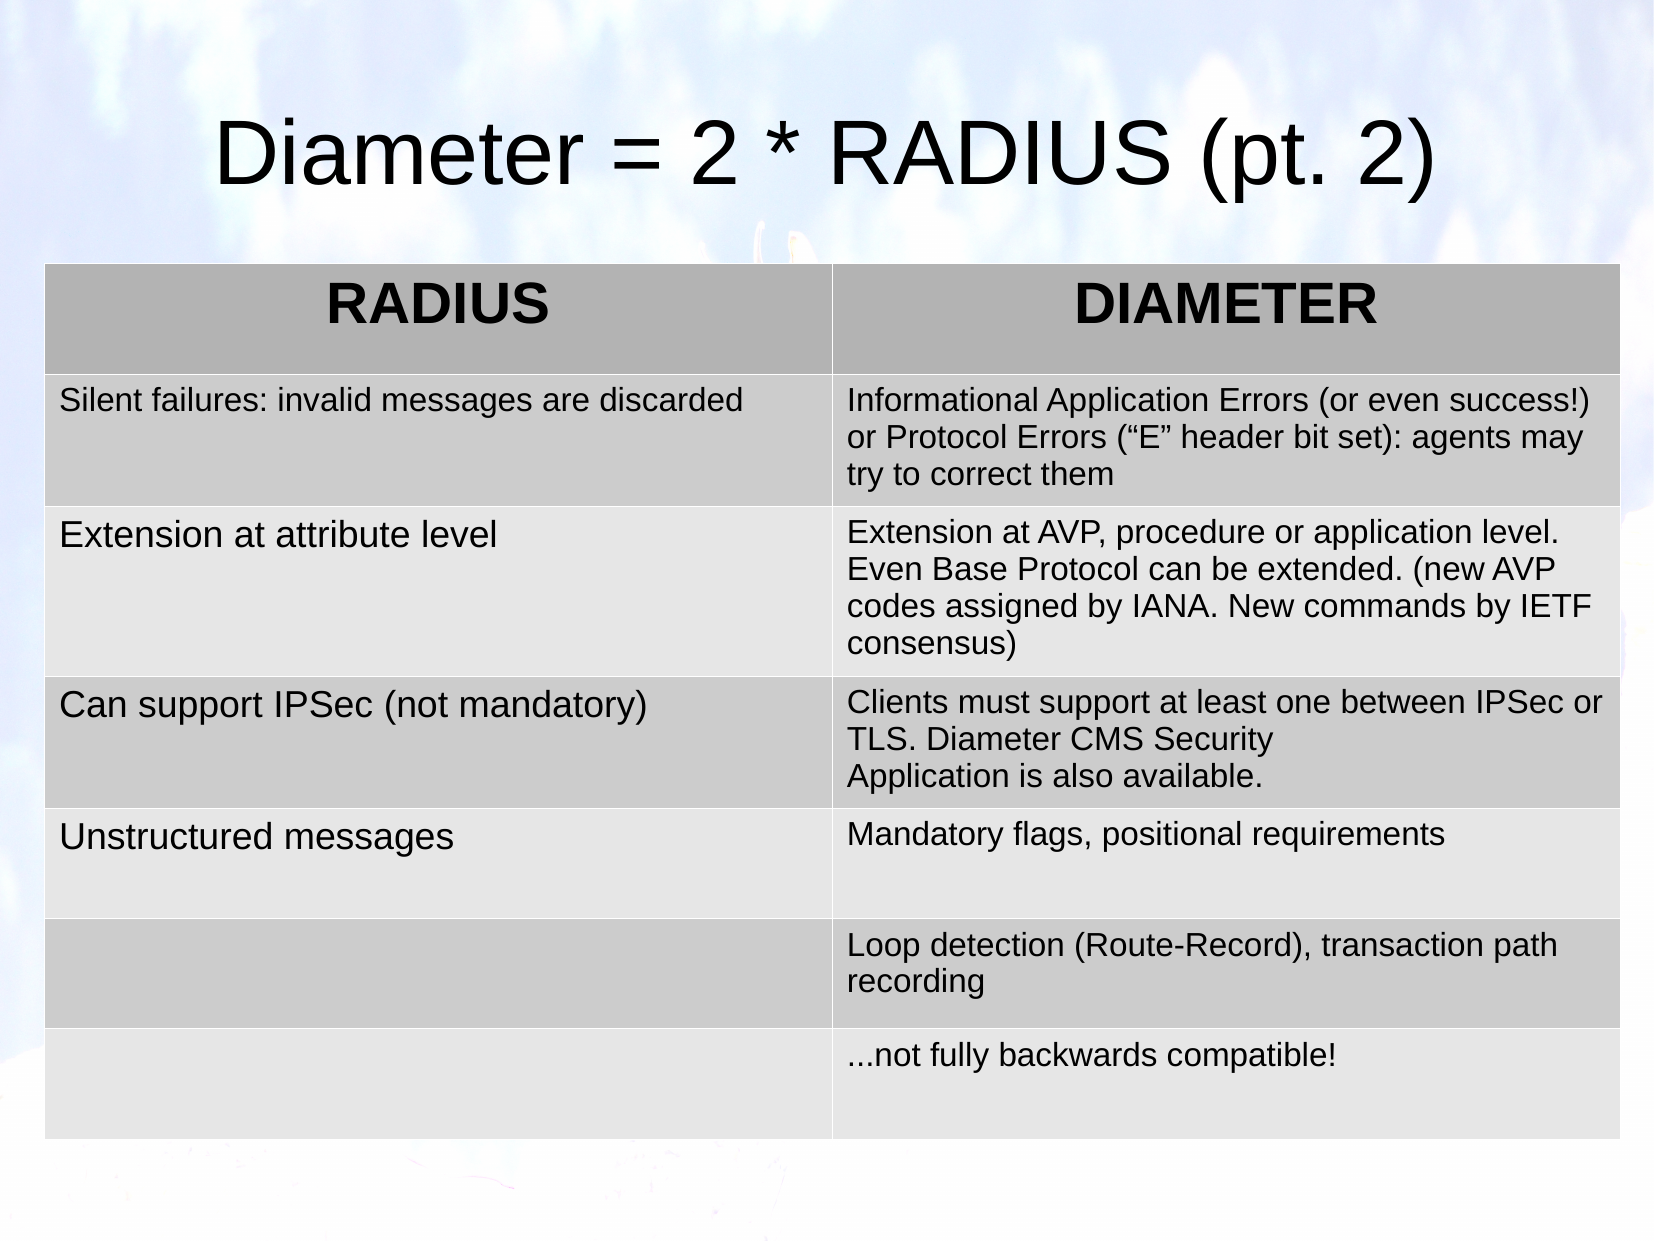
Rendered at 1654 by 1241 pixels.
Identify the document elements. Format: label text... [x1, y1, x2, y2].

table_cell Can support IPSec (not mandatory) [45, 677, 832, 808]
table_cell Mandatory flags, positional requirements [833, 809, 1620, 918]
table_cell Extension at AVP, procedure or application level. Even Base Protocol can be extended. (new AVP codes assigned by IANA. New commands by IETF consensus) [833, 507, 1620, 676]
table_cell [45, 919, 832, 1028]
table_header DIAMETER [833, 264, 1620, 374]
table_cell Loop detection (Route-Record), transaction path recording [833, 919, 1620, 1028]
picture [0, 0, 1654, 1241]
table_cell Extension at attribute level [45, 507, 832, 676]
table_cell [45, 1029, 832, 1139]
table_cell Clients must support at least one between IPSec or TLS. Diameter CMS Security Application is also available. [833, 677, 1620, 808]
table_cell ...not fully backwards compatible! [833, 1029, 1620, 1139]
table_cell Informational Application Errors (or even success!) or Protocol Errors (“E” header bit set): agents may try to correct them [833, 375, 1620, 506]
table_cell Silent failures: invalid messages are discarded [45, 375, 832, 506]
table_cell Unstructured messages [45, 809, 832, 918]
table_header RADIUS [45, 264, 832, 374]
title Diameter = 2 * RADIUS (pt. 2) [82, 49, 1571, 257]
